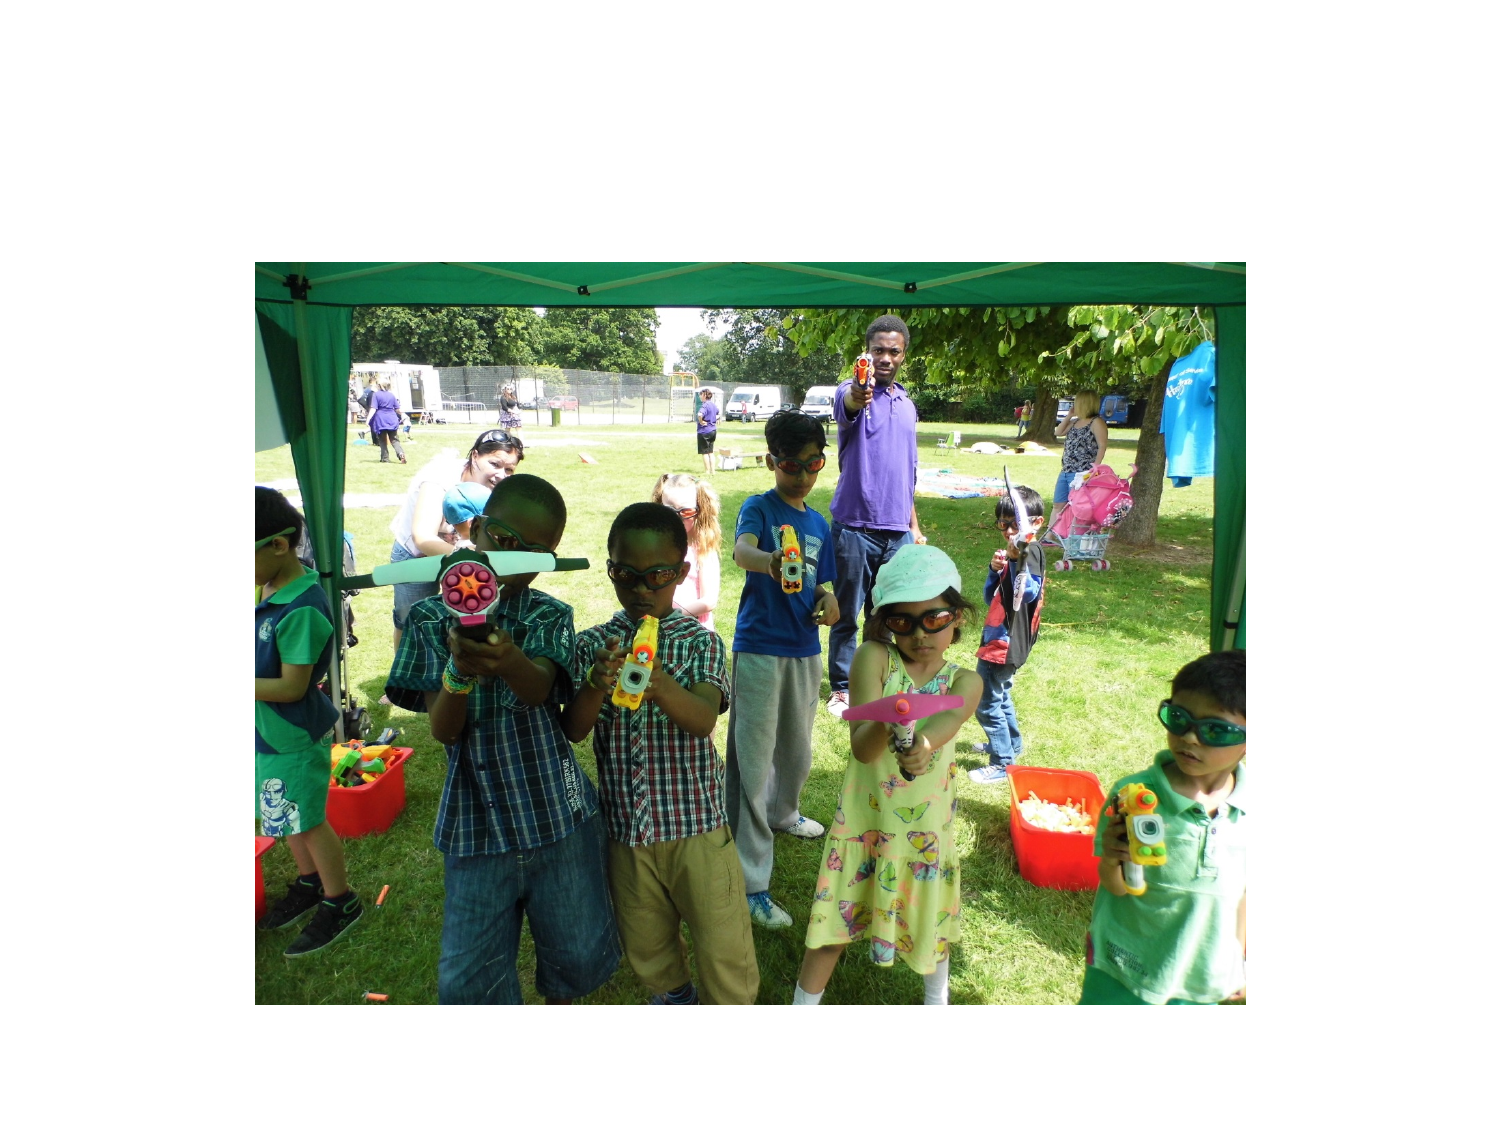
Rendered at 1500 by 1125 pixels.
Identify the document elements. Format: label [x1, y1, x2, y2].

picture [255, 262, 1246, 1005]
